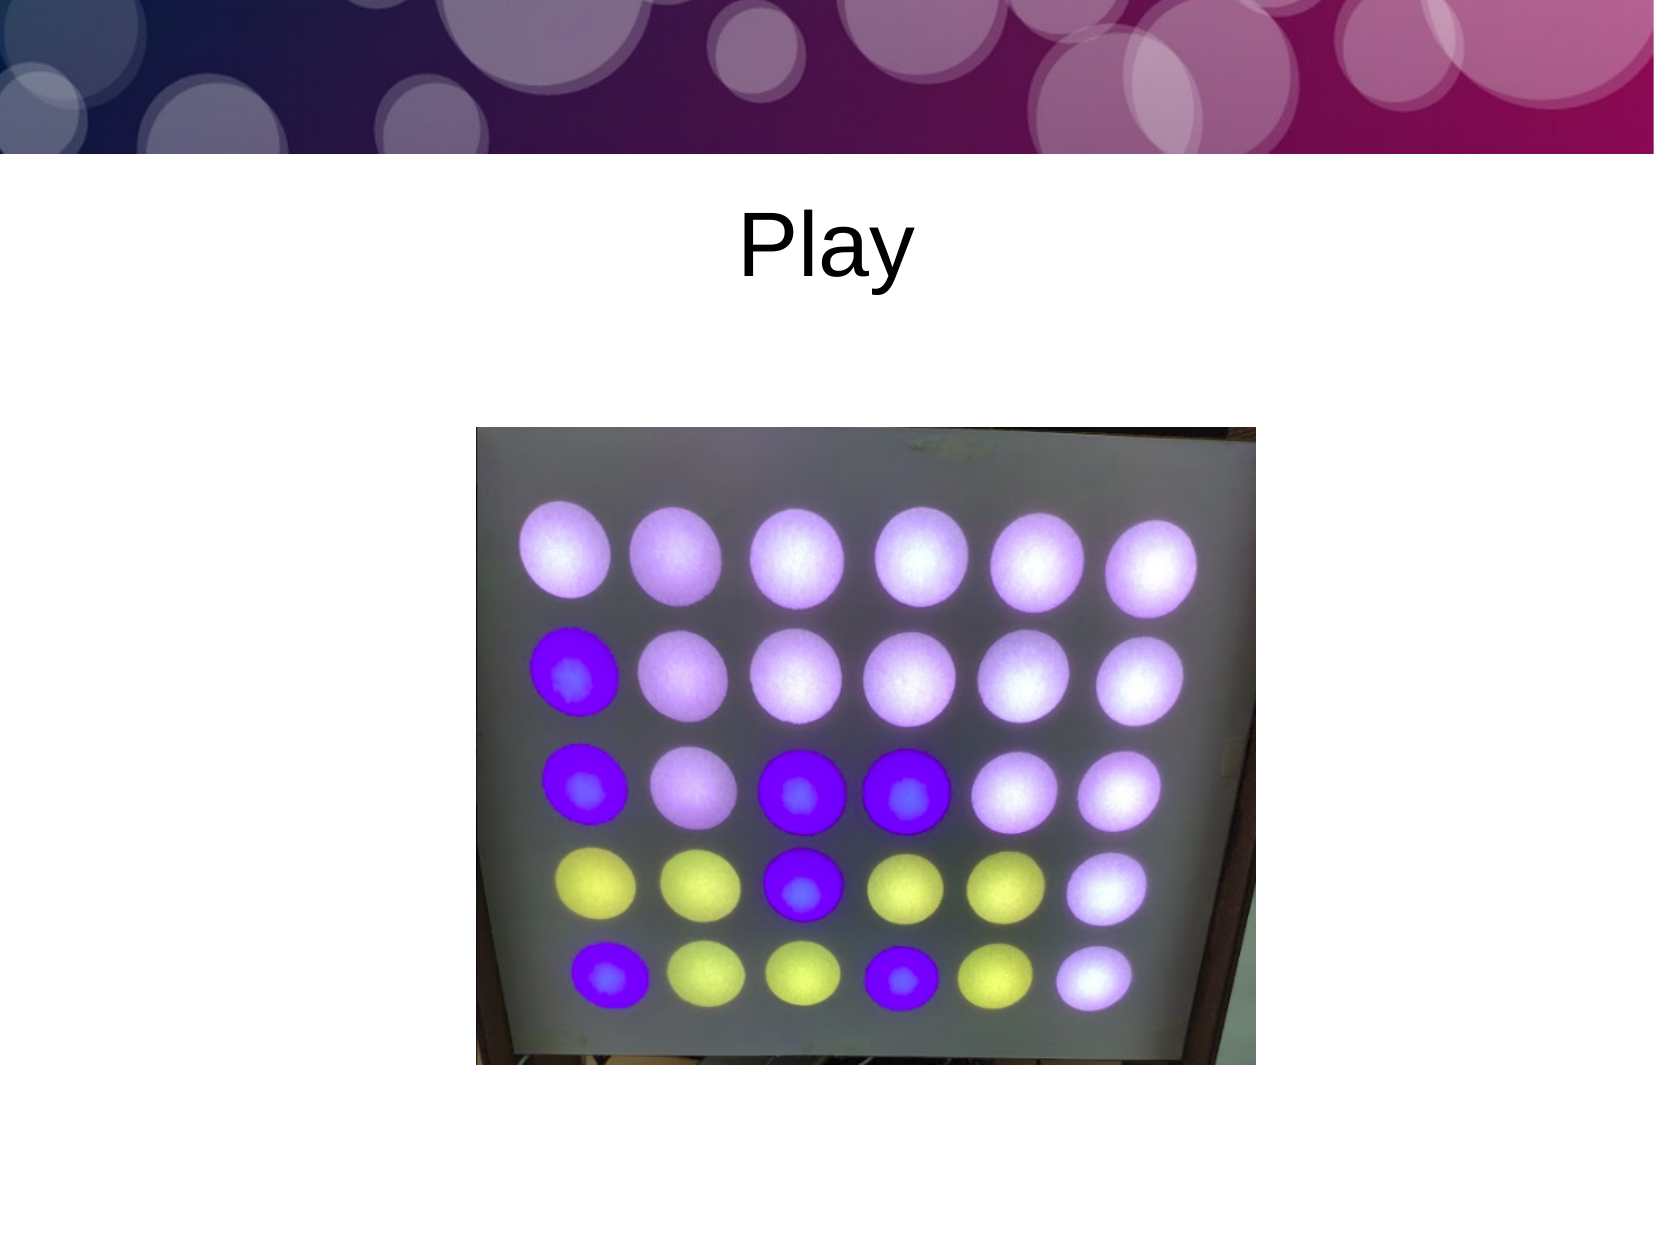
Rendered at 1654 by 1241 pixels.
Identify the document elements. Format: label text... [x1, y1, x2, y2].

title Play [82, 159, 1571, 331]
picture [476, 427, 1256, 1066]
picture [0, 0, 1654, 154]
